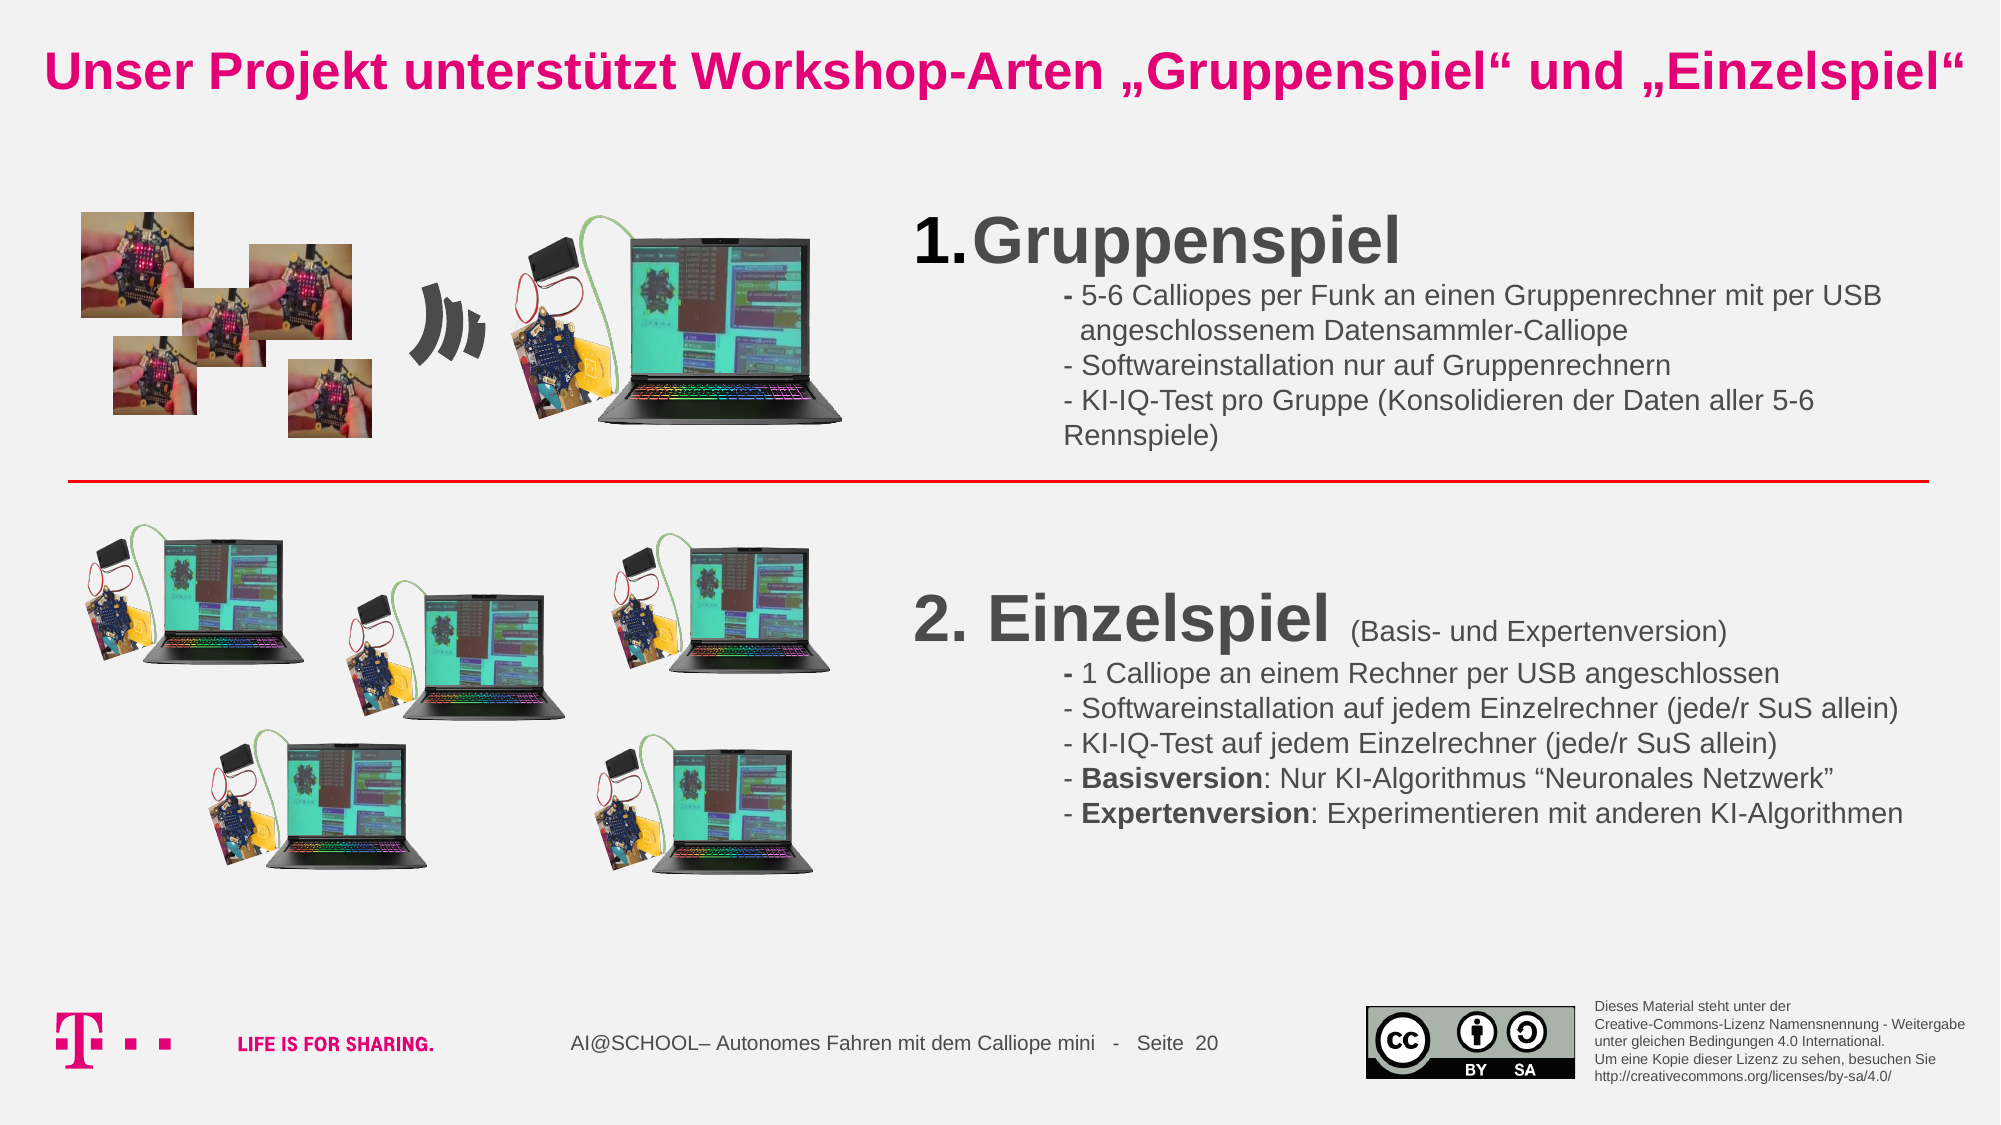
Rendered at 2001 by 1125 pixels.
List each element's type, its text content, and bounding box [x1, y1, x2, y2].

text_box 2. Einzelspiel (Basis- und Expertenversion) - 1 Calliope an einem Rechner per USB angeschlossen - Softwareinstallation auf jedem Einzelrechner (jede/r SuS allein) - KI-IQ-Test auf jedem Einzelrechner (jede/r SuS allein) - Basisversion: Nur KI-Algorithmus “Neuronales Netzwerk” - Expertenversion: Experimentieren mit anderen KI-Algorithmen [901, 568, 1930, 785]
text_box Gruppenspiel - 5-6 Calliopes per Funk an einen Gruppenrechner mit per USB angeschlossenem Datensammler-Calliope - Softwareinstallation nur auf Gruppenrechnern - KI-IQ-Test pro Gruppe (Konsolidieren der Daten aller 5-6 Rennspiele) [901, 190, 1930, 407]
picture [190, 721, 428, 874]
picture [327, 572, 566, 725]
picture [576, 726, 814, 879]
picture [593, 525, 831, 678]
picture [288, 359, 372, 438]
picture [81, 212, 352, 415]
text_box Unser Projekt unterstützt Workshop-Arten „Gruppenspiel“ und „Einzelspiel“ [0, 43, 1972, 132]
picture [483, 203, 843, 432]
picture [66, 516, 305, 669]
